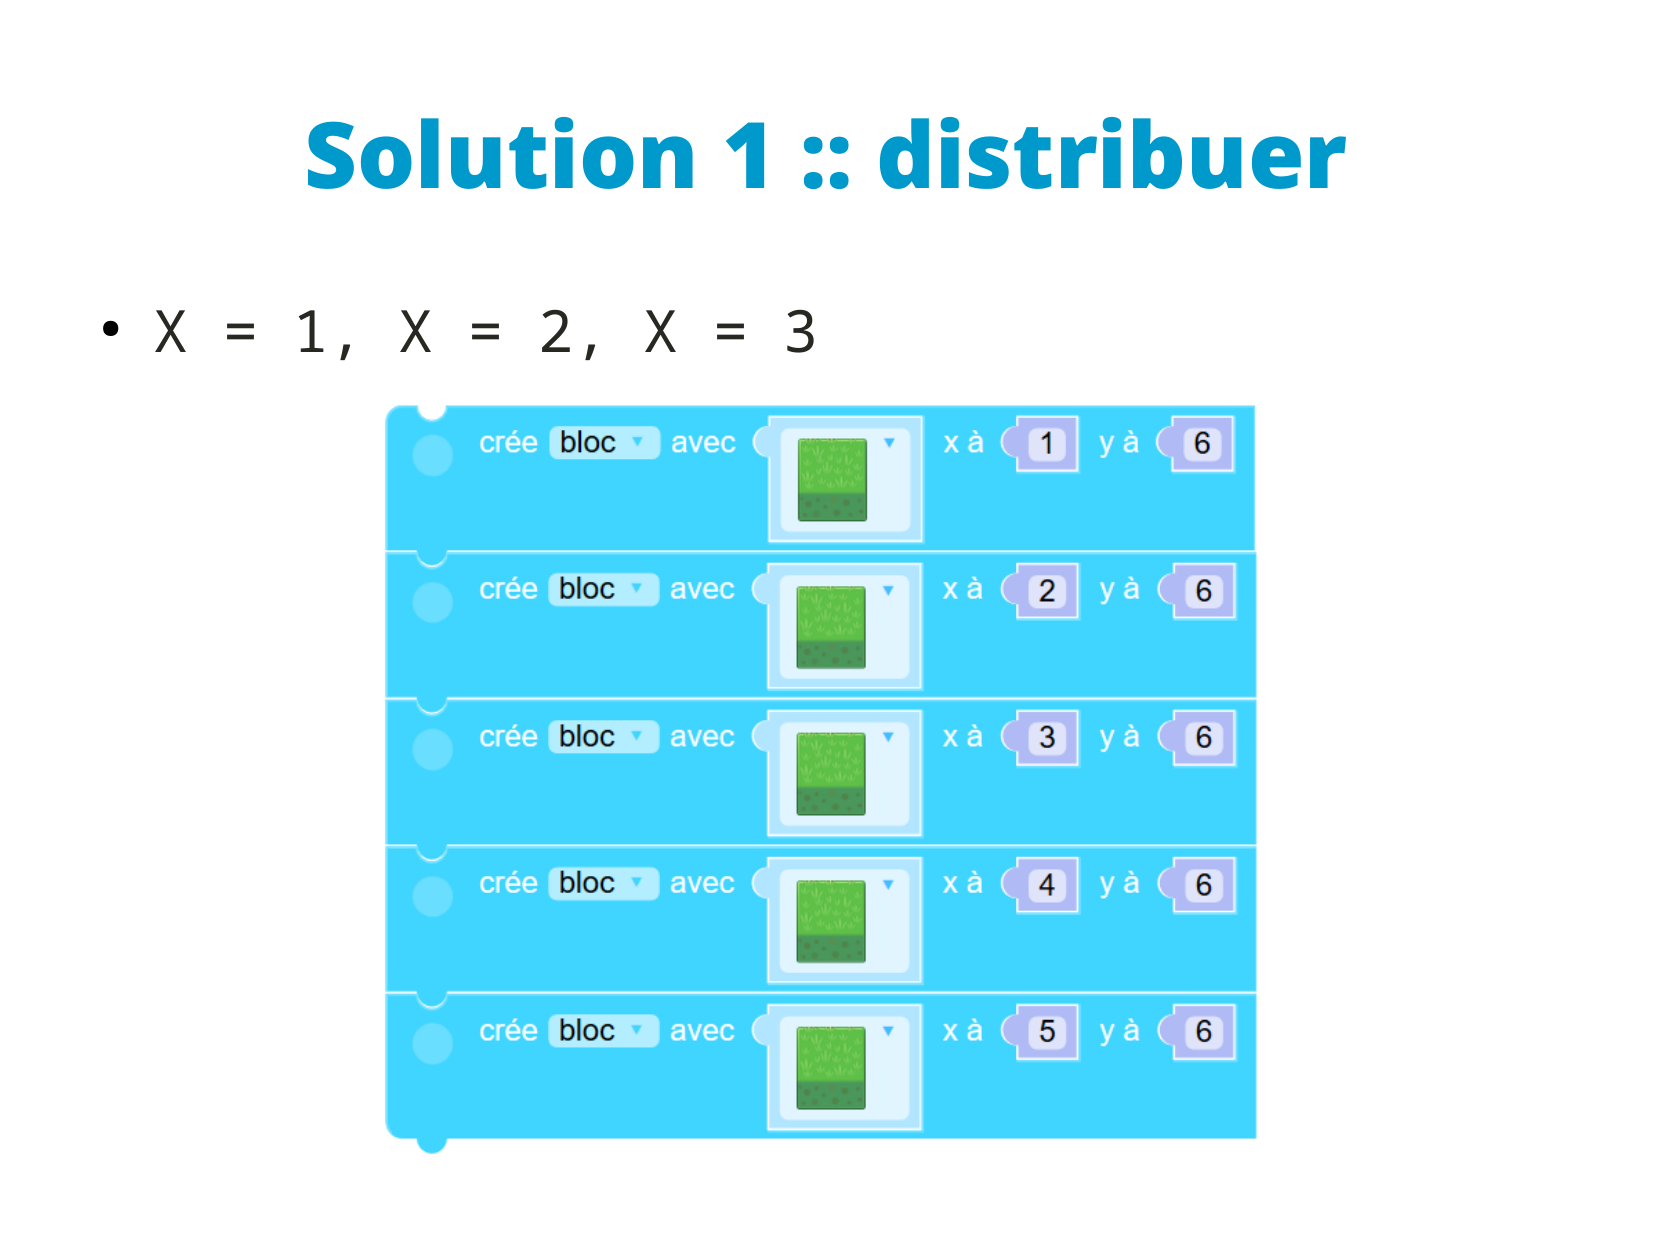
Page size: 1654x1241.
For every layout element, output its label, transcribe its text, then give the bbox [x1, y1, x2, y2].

picture [377, 389, 1276, 1165]
list X = 1, X = 2, X = 3 [82, 290, 1571, 1010]
title Solution 1 :: distribuer [82, 49, 1571, 257]
